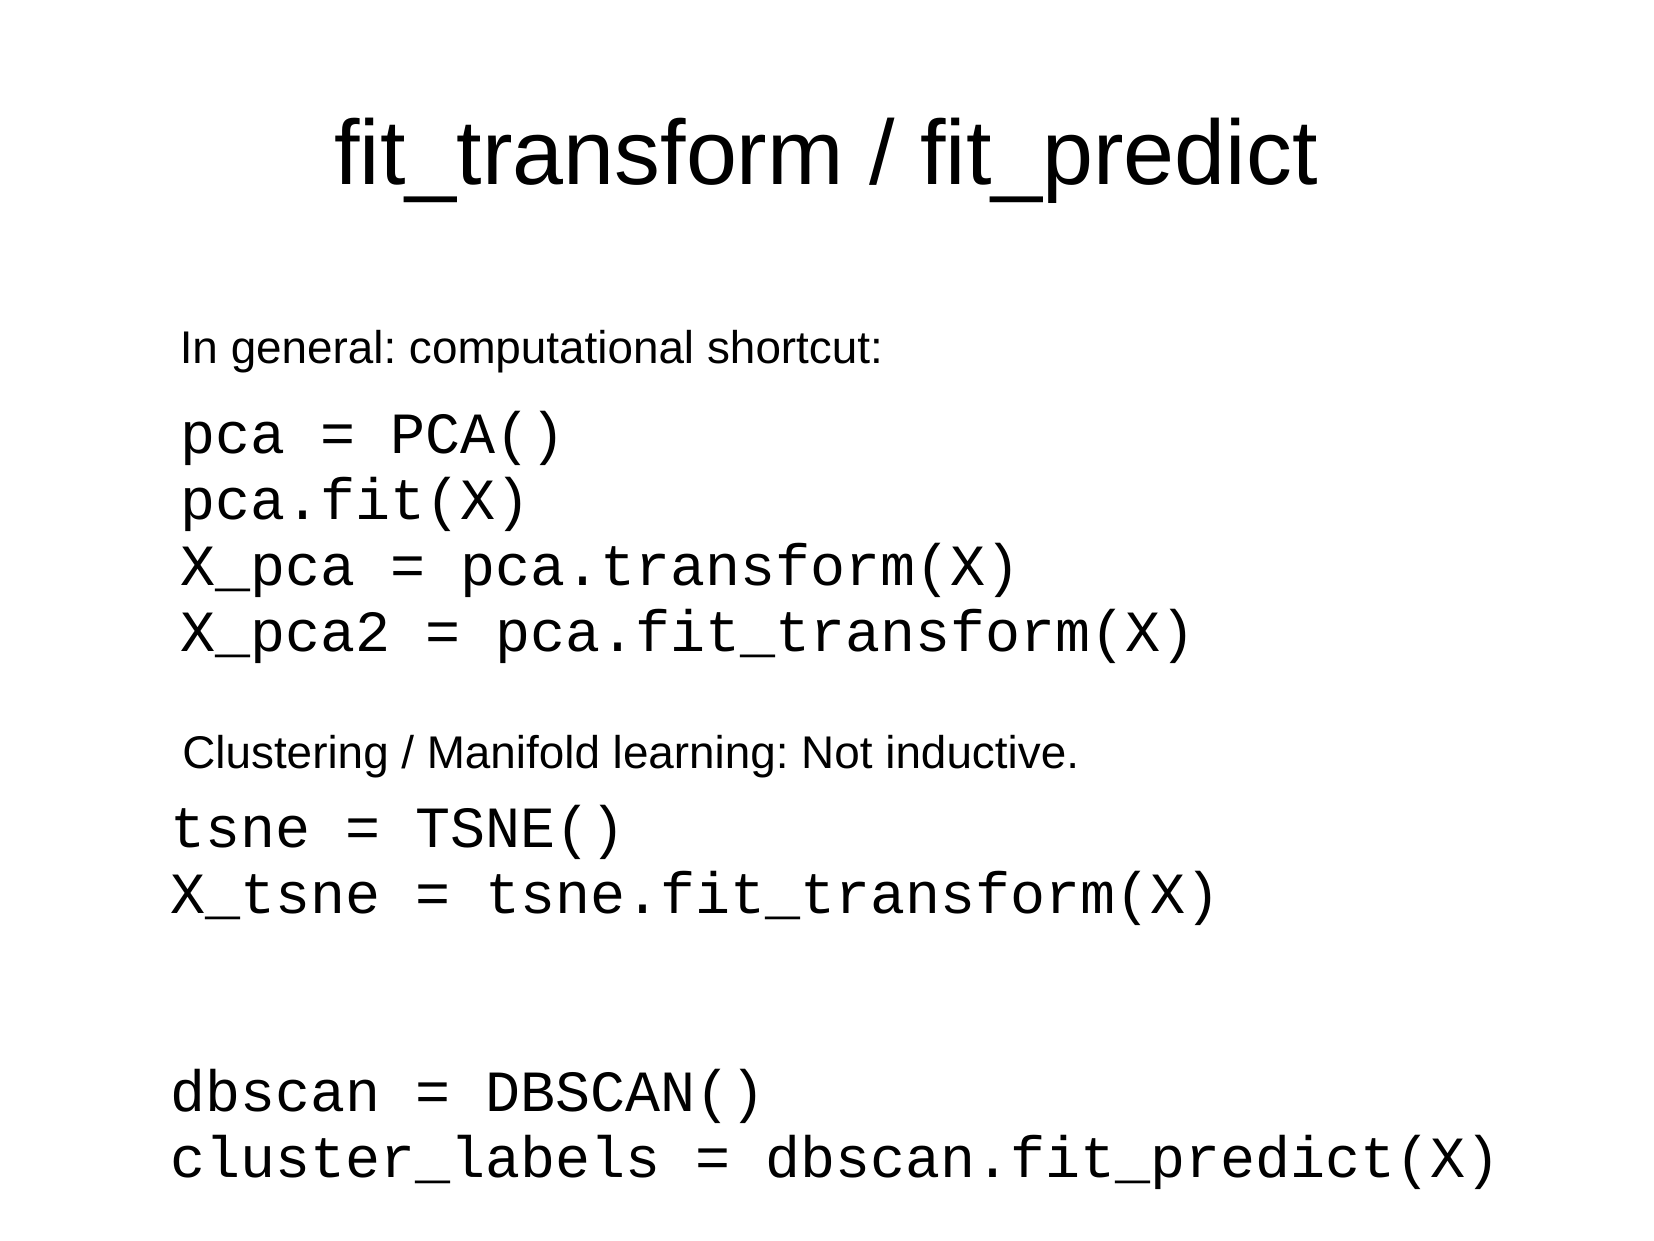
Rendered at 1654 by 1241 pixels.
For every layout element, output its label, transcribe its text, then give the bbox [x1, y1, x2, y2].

title fit_transform / fit_predict [82, 49, 1571, 257]
text_box In general: computational shortcut: [165, 315, 1516, 760]
text_box tsne = TSNE() X_tsne = tsne.fit_transform(X) dbscan = DBSCAN() cluster_labels = dbscan.fit_predict(X) [169, 799, 1501, 1081]
text_box pca = PCA() pca.fit(X) X_pca = pca.transform(X) X_pca2 = pca.fit_transform(X) [180, 405, 1196, 593]
text_box Clustering / Manifold learning: Not inductive. [167, 720, 1096, 778]
